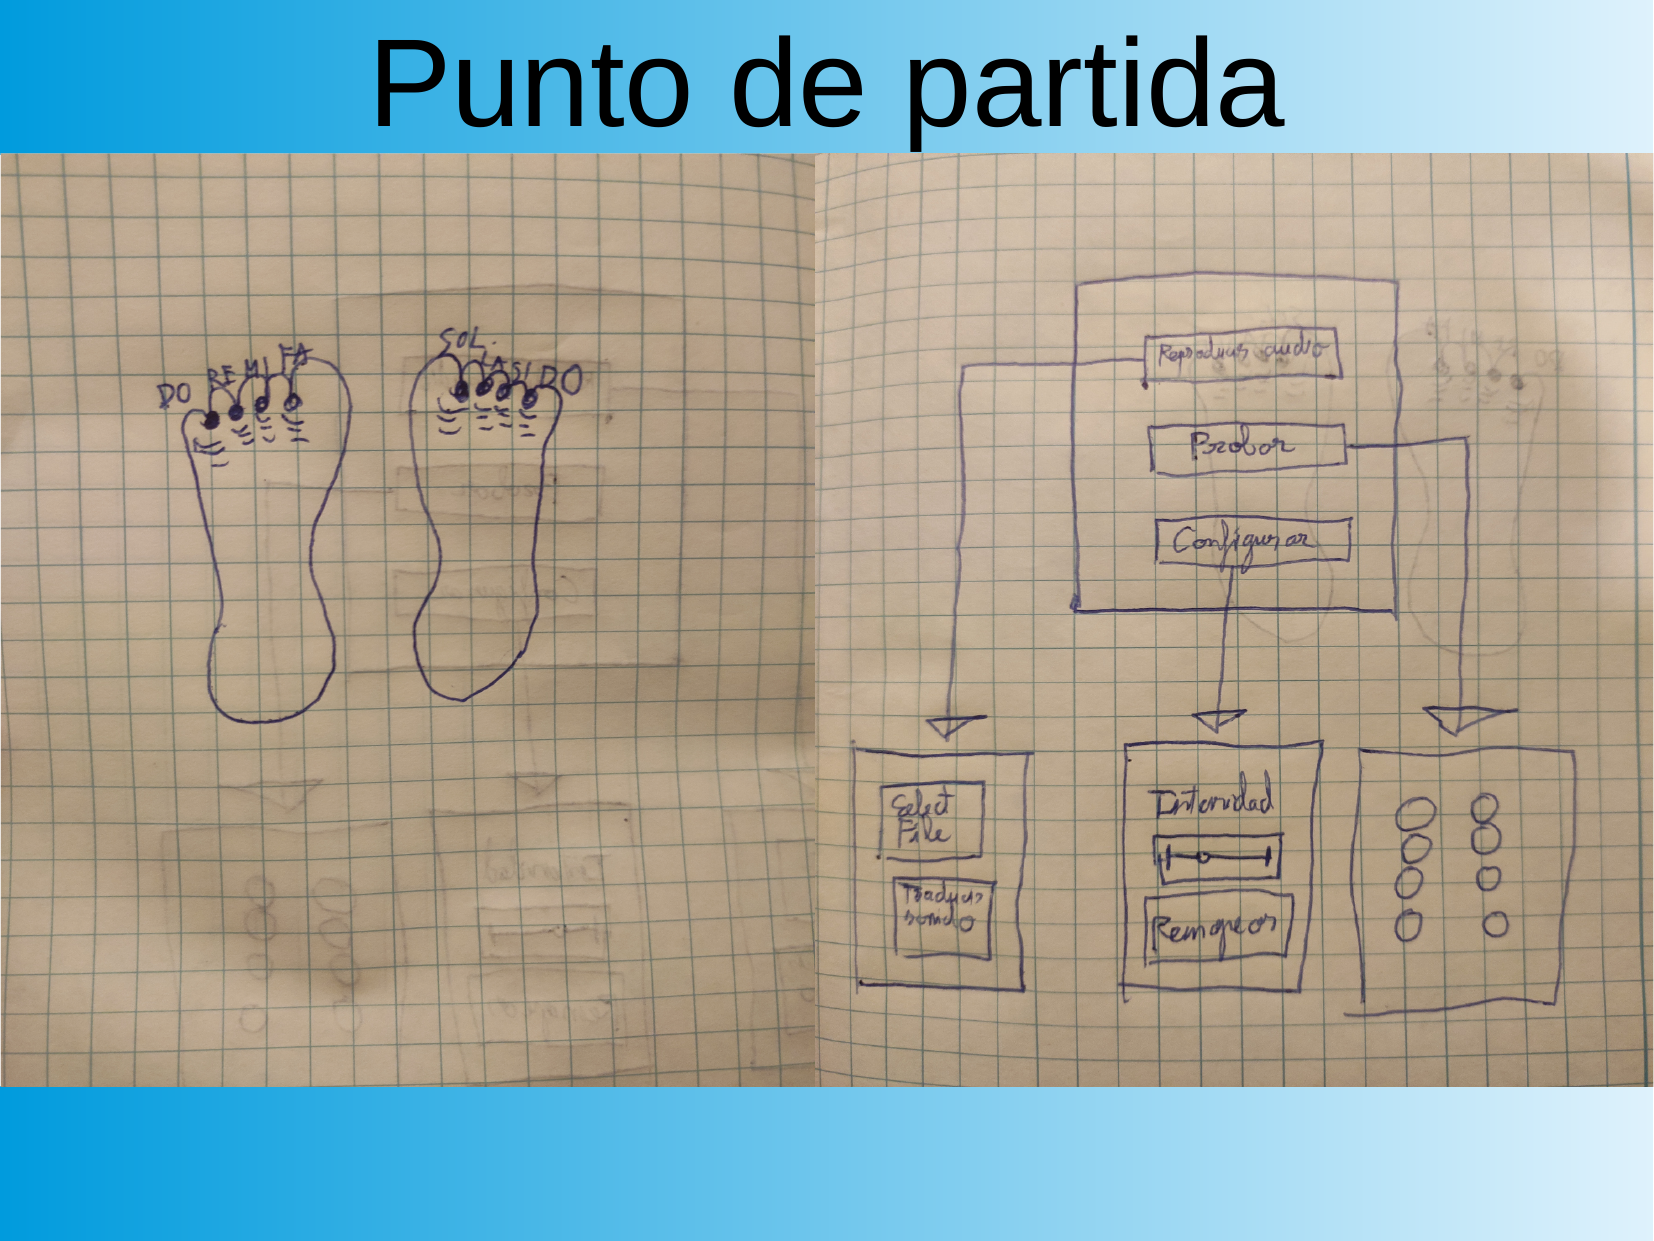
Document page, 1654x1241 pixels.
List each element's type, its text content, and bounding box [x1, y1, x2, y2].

title Punto de partida [82, 11, 1571, 153]
picture [0, 153, 1654, 1241]
